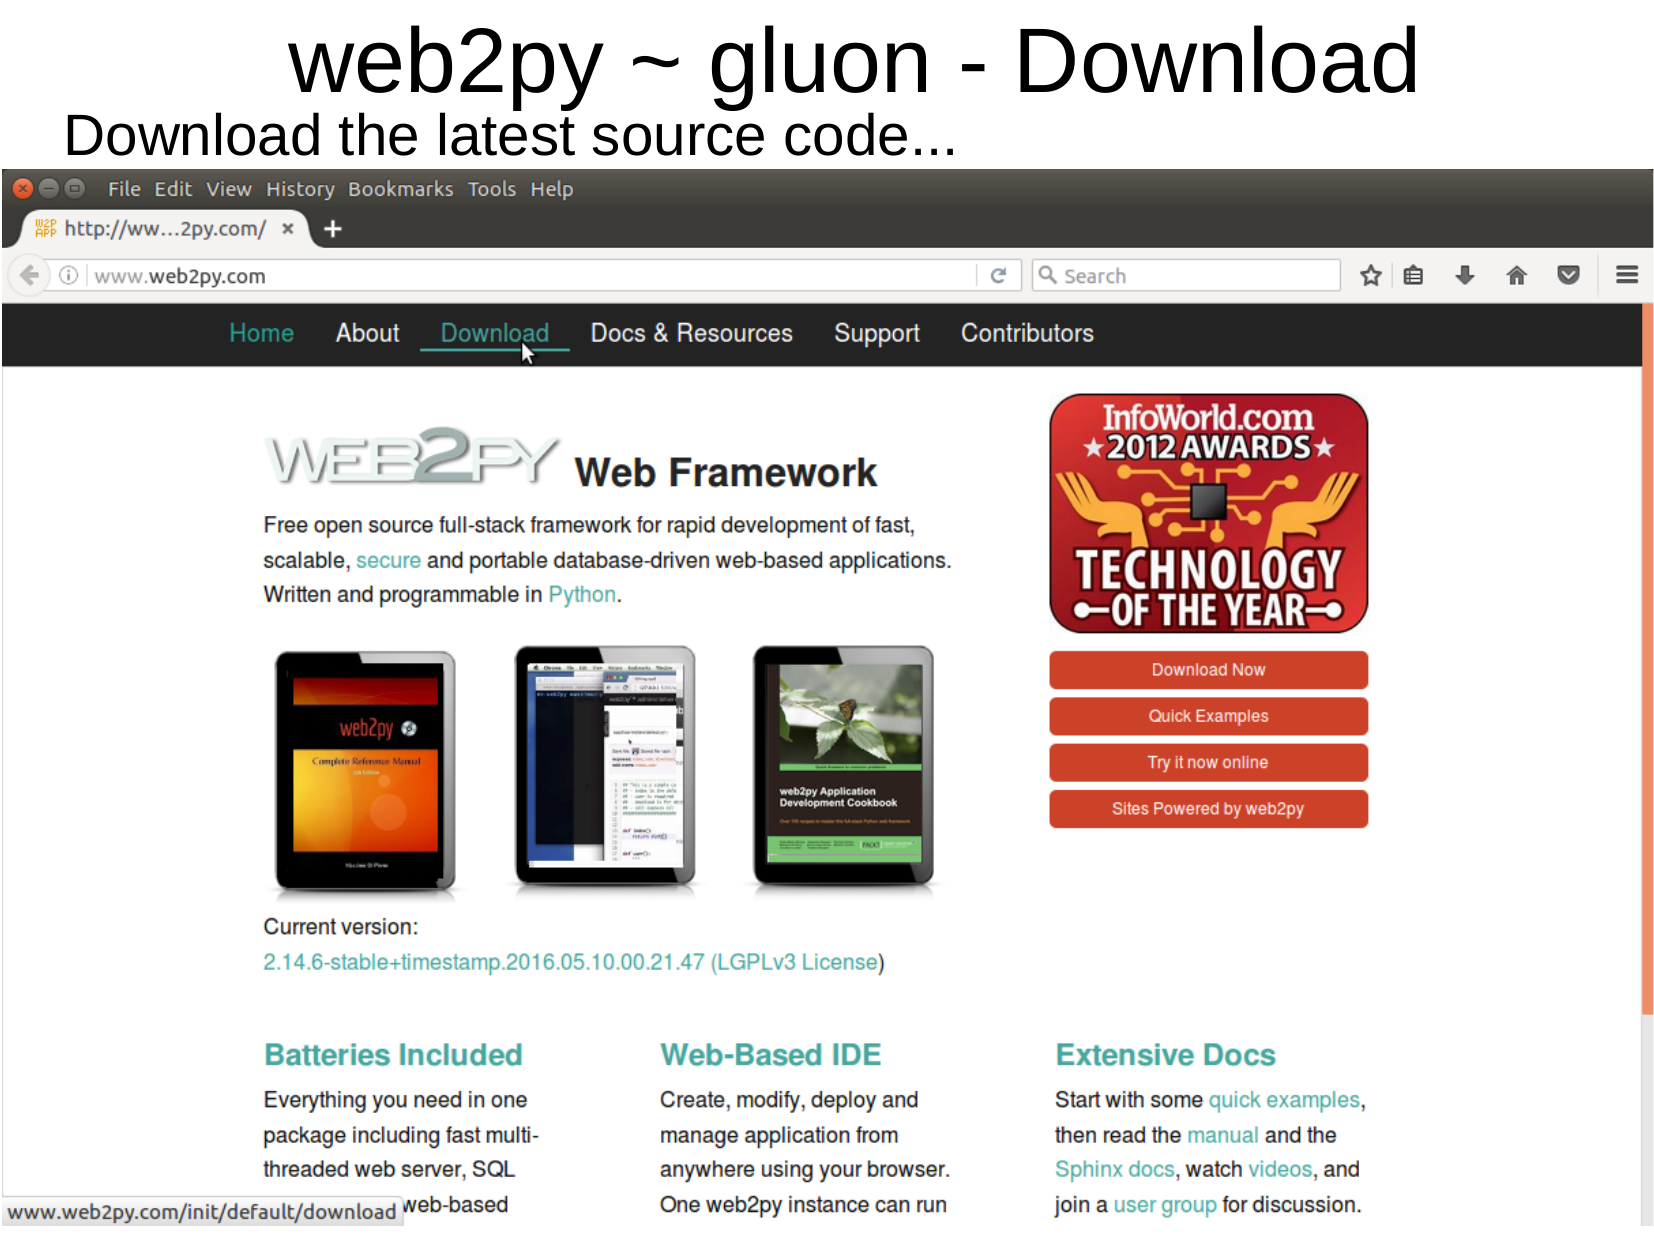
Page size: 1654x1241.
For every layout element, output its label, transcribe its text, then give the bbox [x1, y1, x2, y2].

title Download the latest source code... [63, 102, 1627, 168]
title web2py ~ gluon - Download [111, 9, 1600, 102]
picture [2, 169, 1654, 1226]
